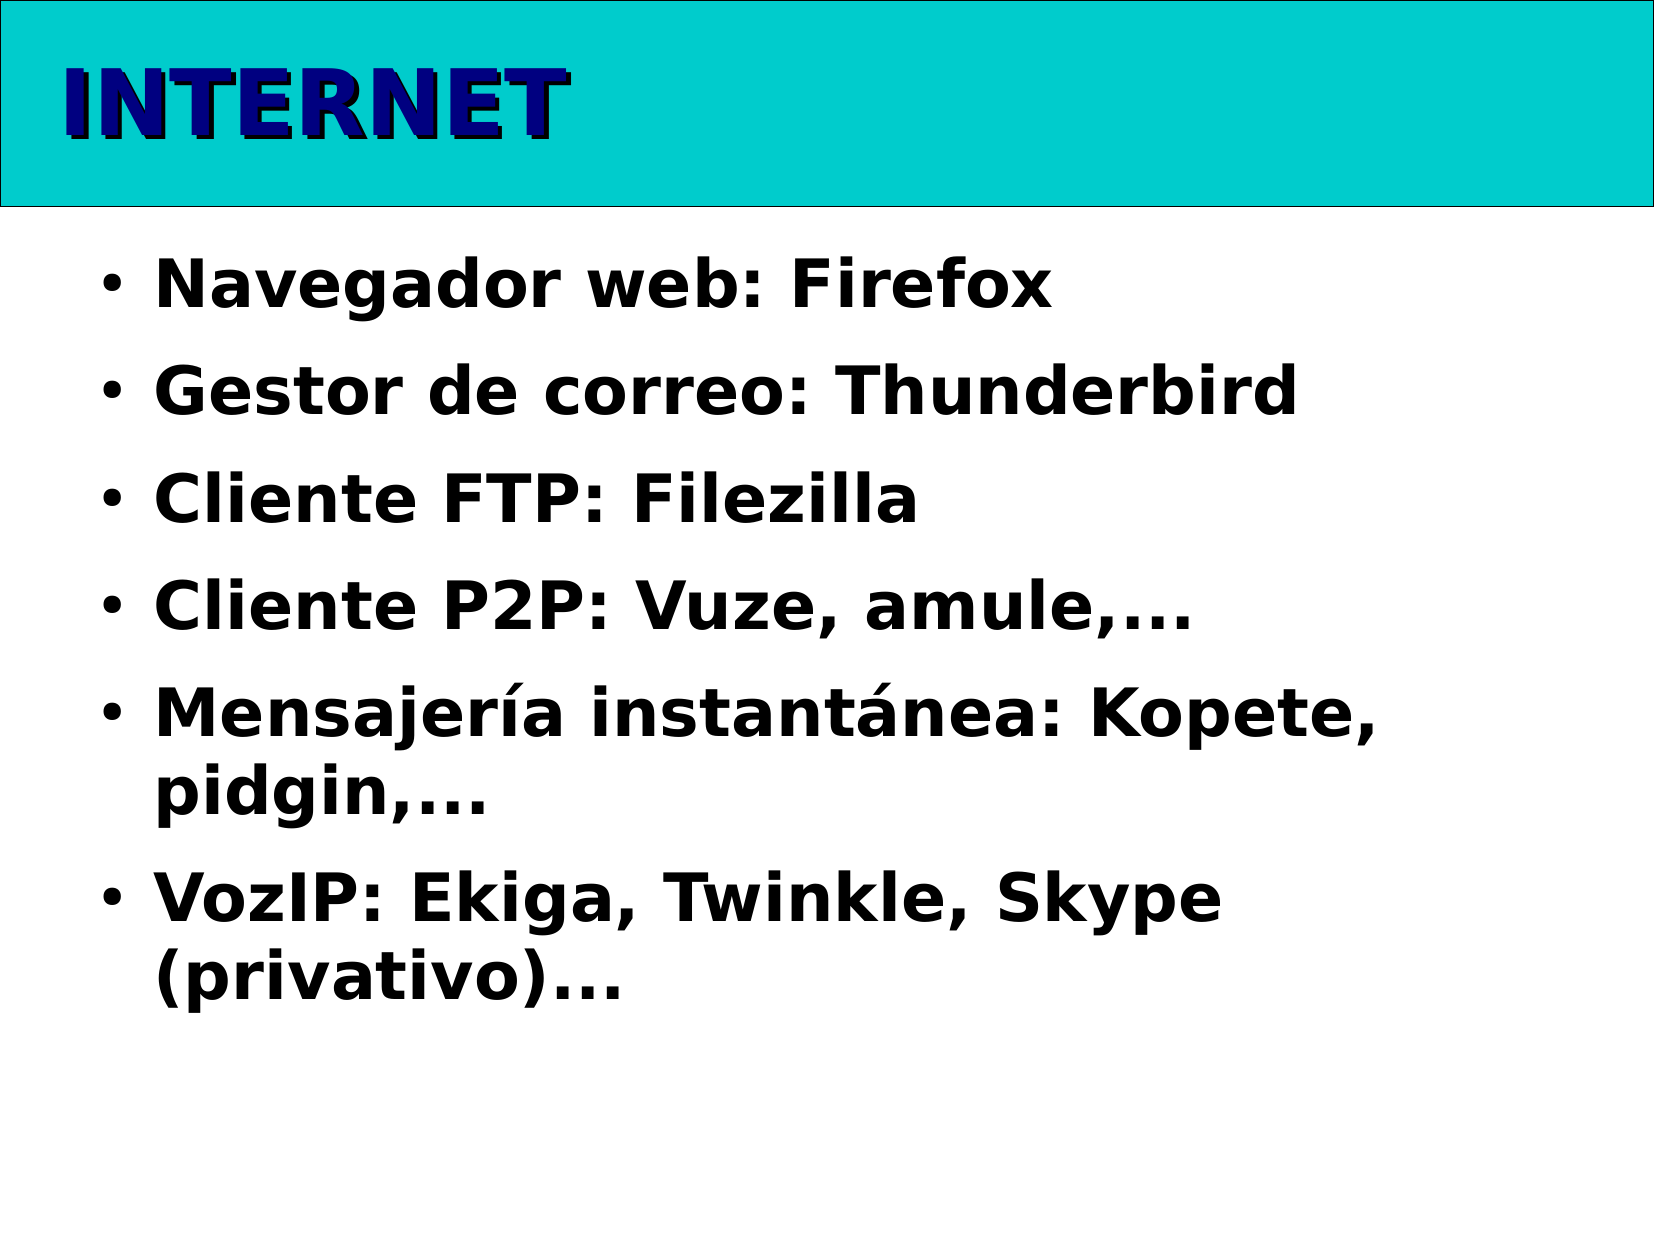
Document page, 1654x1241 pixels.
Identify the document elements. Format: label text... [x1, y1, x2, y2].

list Navegador web: Firefox Gestor de correo: Thunderbird Cliente FTP: Filezilla Cliente P2P: Vuze, amule,... Mensajería instantánea: Kopete, pidgin,... VozIP: Ekiga, Twinkle, Skype (privativo)... [82, 245, 1571, 1094]
title INTERNET [59, 14, 1654, 192]
